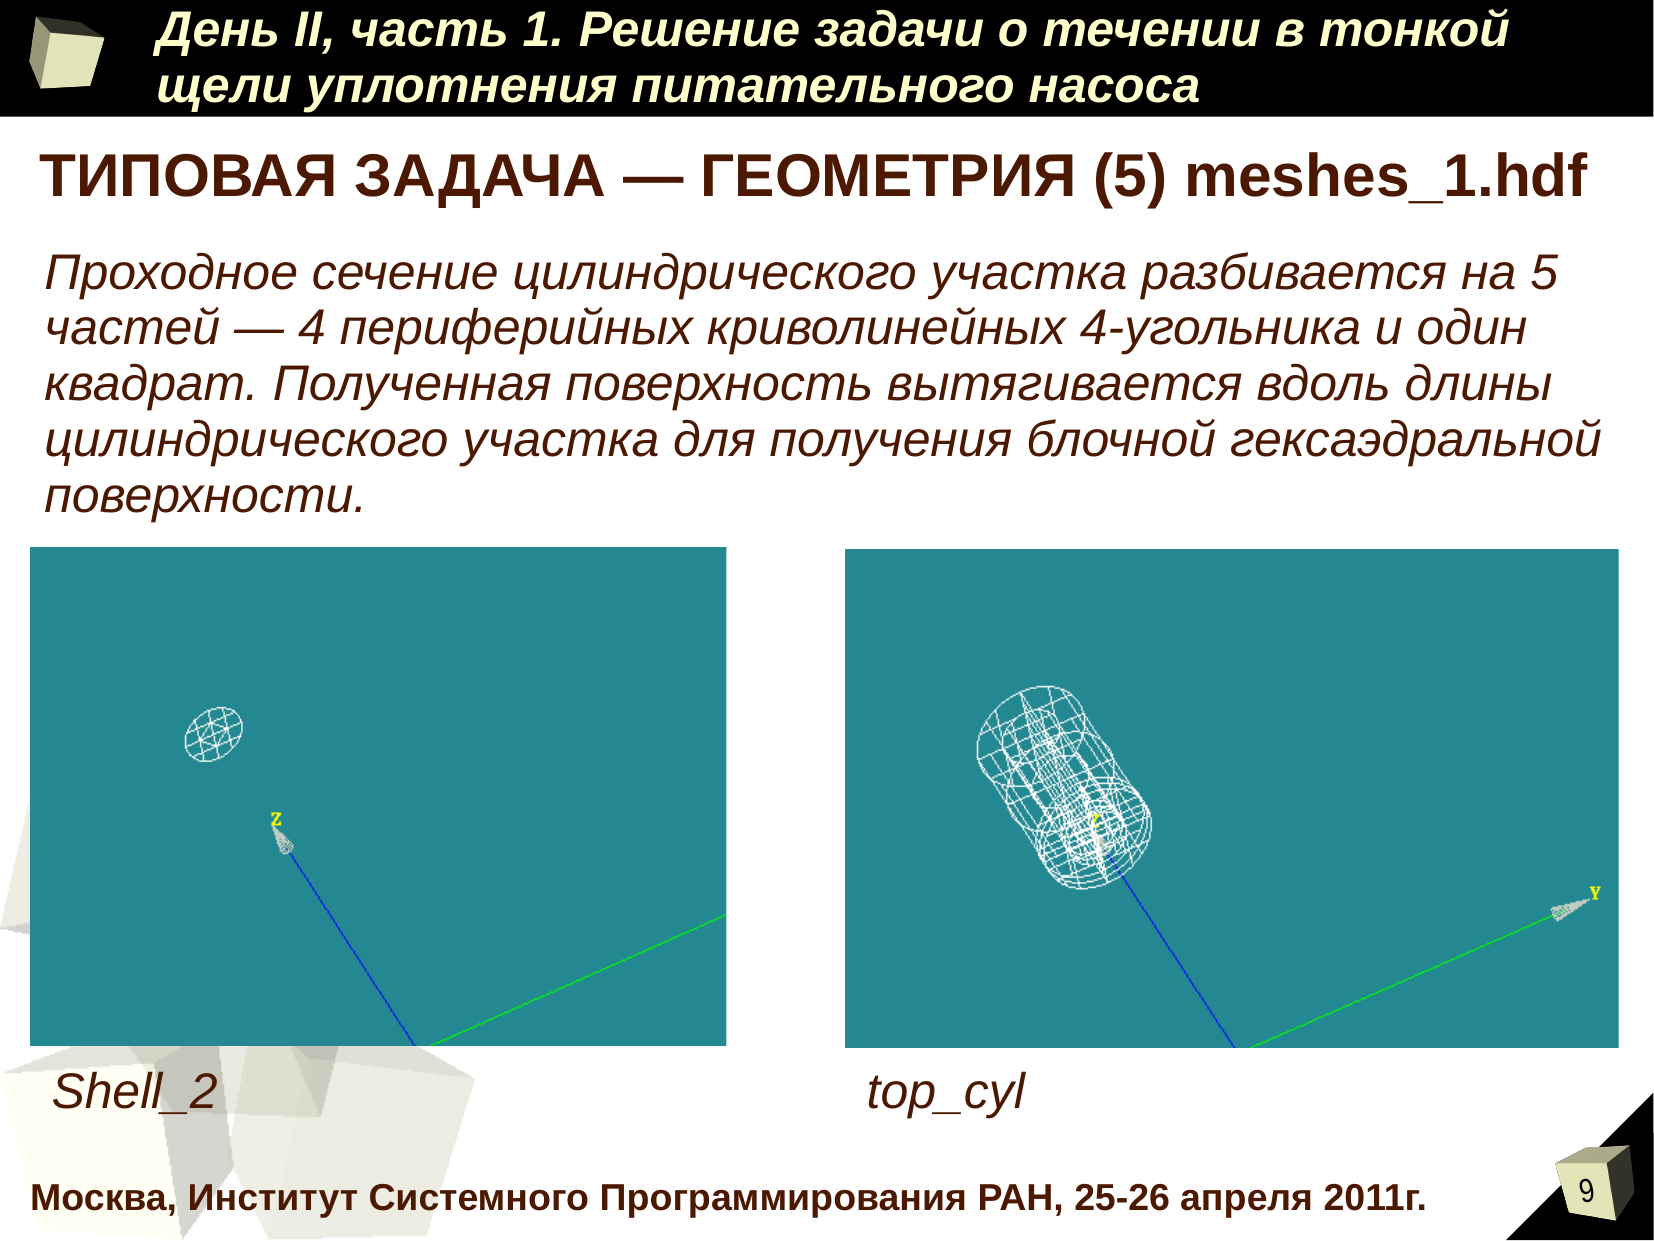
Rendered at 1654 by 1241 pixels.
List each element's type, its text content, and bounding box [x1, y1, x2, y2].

text_box Проходное сечение цилиндрического участка разбивается на 5 частей — 4 периферийных криволинейных 4-угольника и один квадрат. Полученная поверхность вытягивается вдоль длины цилиндрического участка для получения блочной гексаэдральной поверхности. [29, 236, 1625, 531]
picture [845, 549, 1619, 1048]
picture [0, 547, 727, 1241]
text_box top_cyl [851, 1055, 1625, 1127]
text_box ТИПОВАЯ ЗАДАЧА — ГЕОМЕТРИЯ (5) meshes_1.hdf [24, 134, 1625, 225]
text_box Shell_2 [36, 1055, 739, 1127]
picture [464, 1193, 472, 1198]
